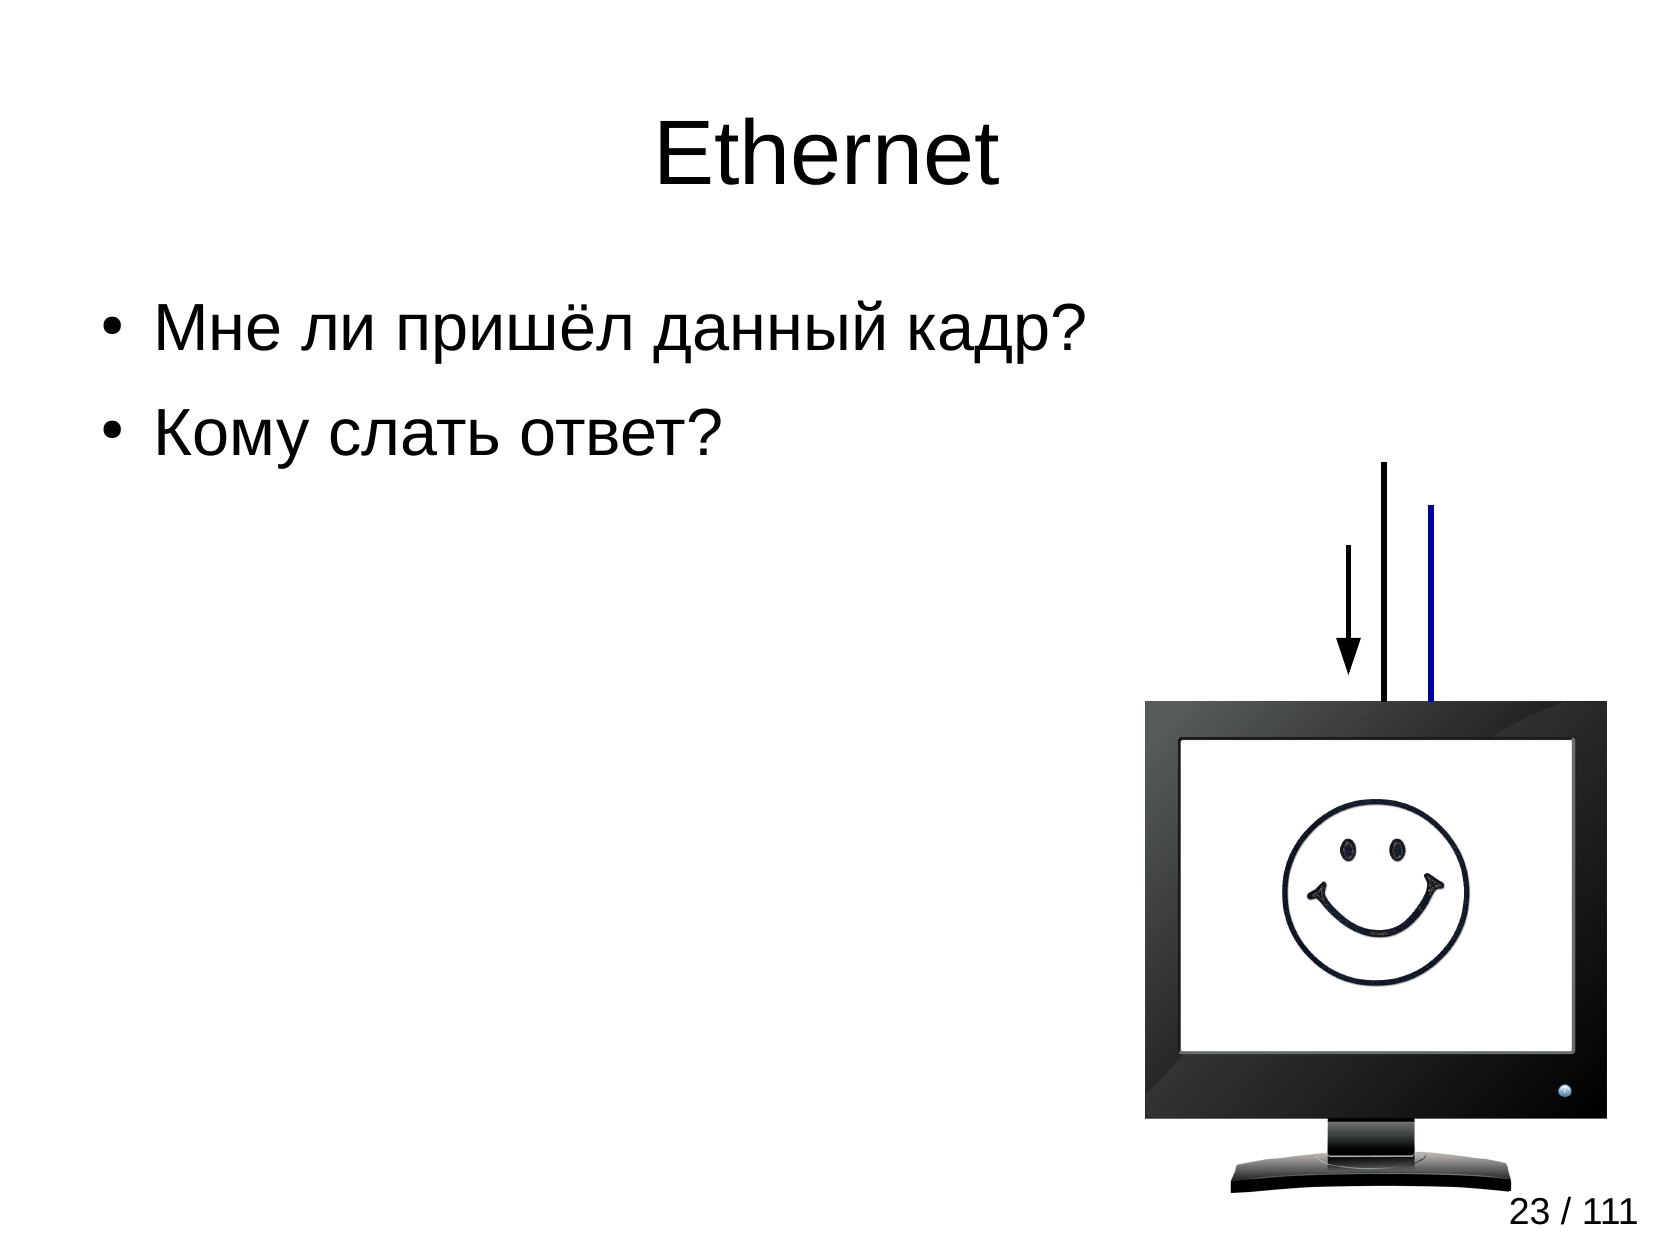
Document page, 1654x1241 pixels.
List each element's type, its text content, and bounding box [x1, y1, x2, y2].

title Ethernet [82, 49, 1571, 257]
list Мне ли пришёл данный кадр? Кому слать ответ? [82, 290, 1571, 1010]
picture [1145, 701, 1607, 1193]
text_box [1216, 744, 1524, 981]
text_box <number> / 111 [1380, 1183, 1654, 1241]
